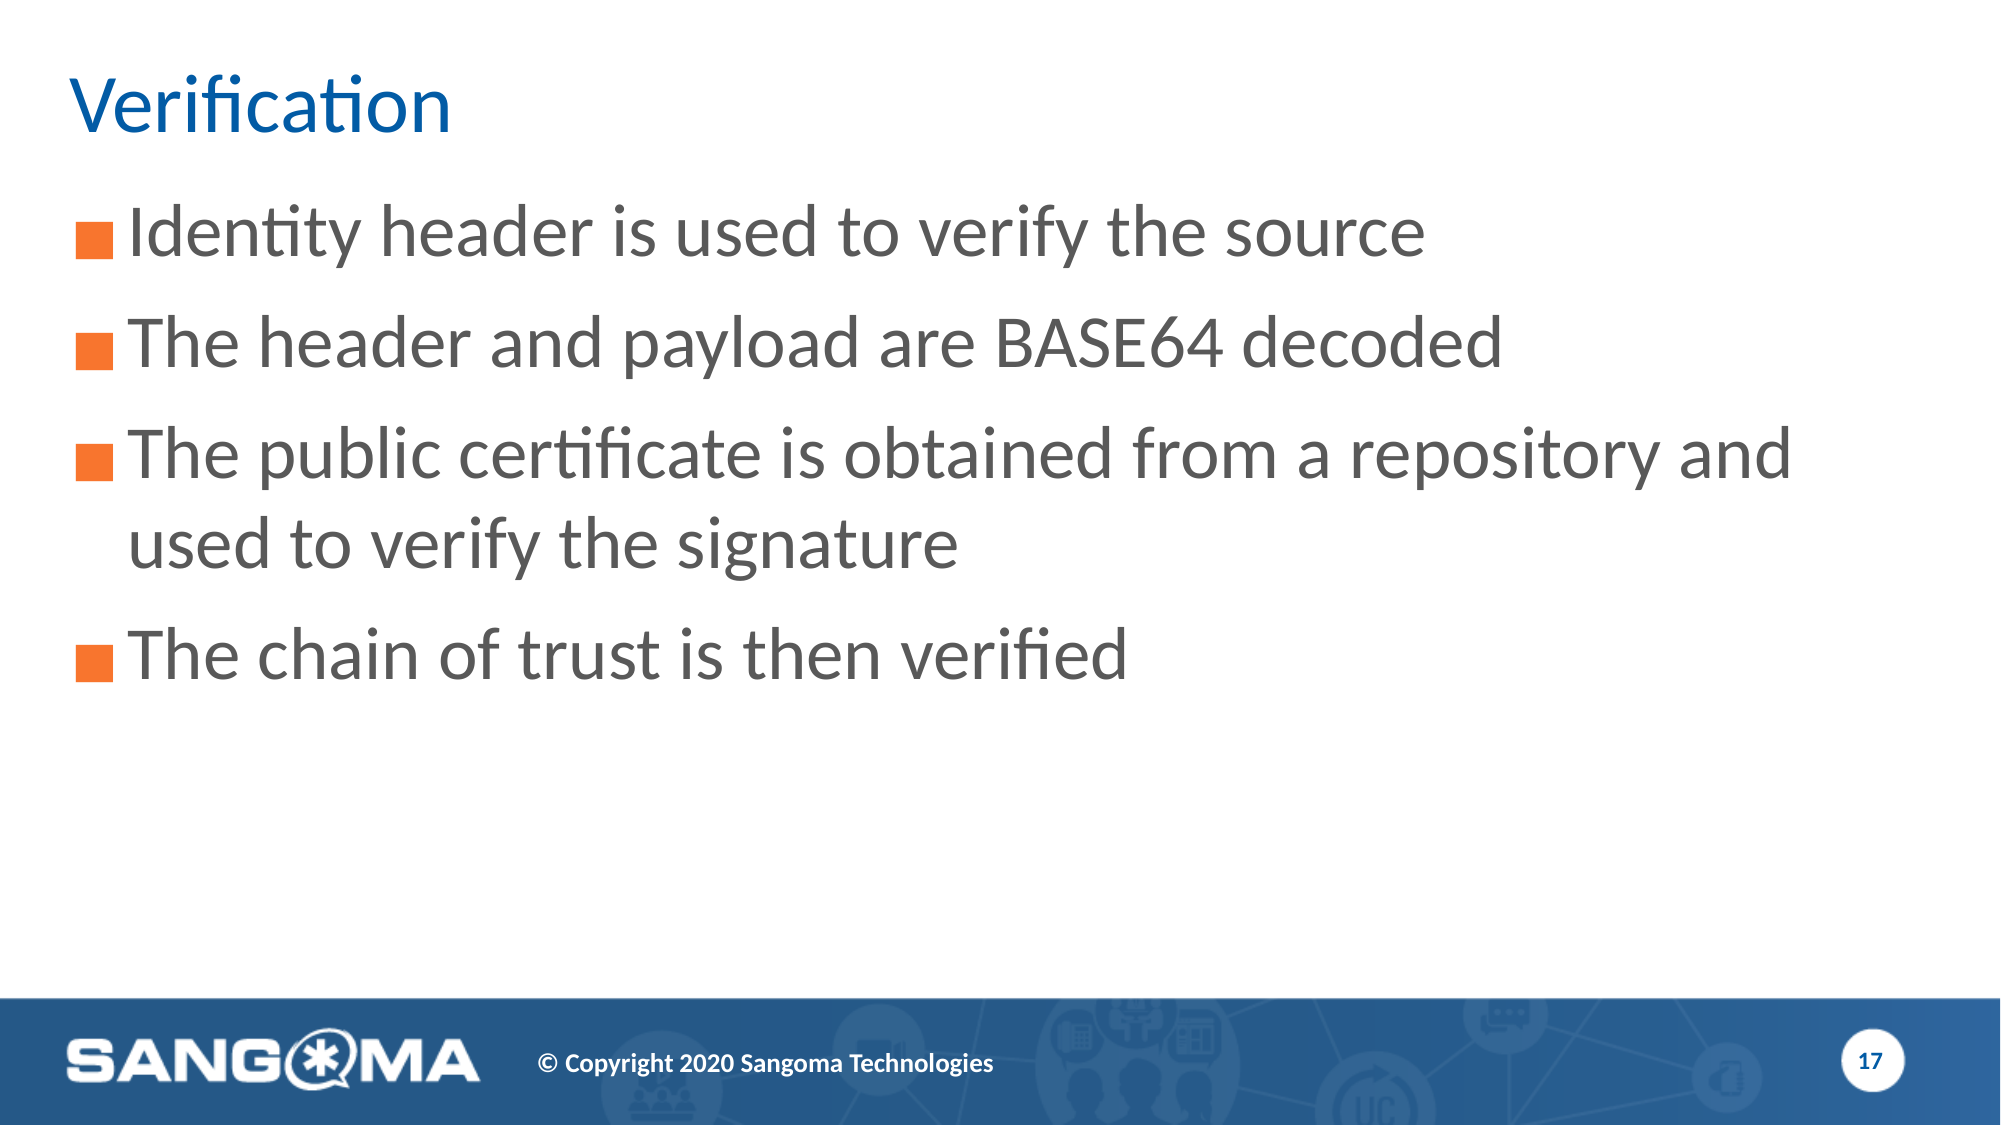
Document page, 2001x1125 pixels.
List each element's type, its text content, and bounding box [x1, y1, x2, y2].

list Identity header is used to verify the source The header and payload are BASE64 decoded The public certificate is obtained from a repository and used to verify the signature The chain of trust is then verified [54, 174, 1945, 999]
picture [0, 0, 2001, 1125]
title Verification [54, 48, 1945, 164]
